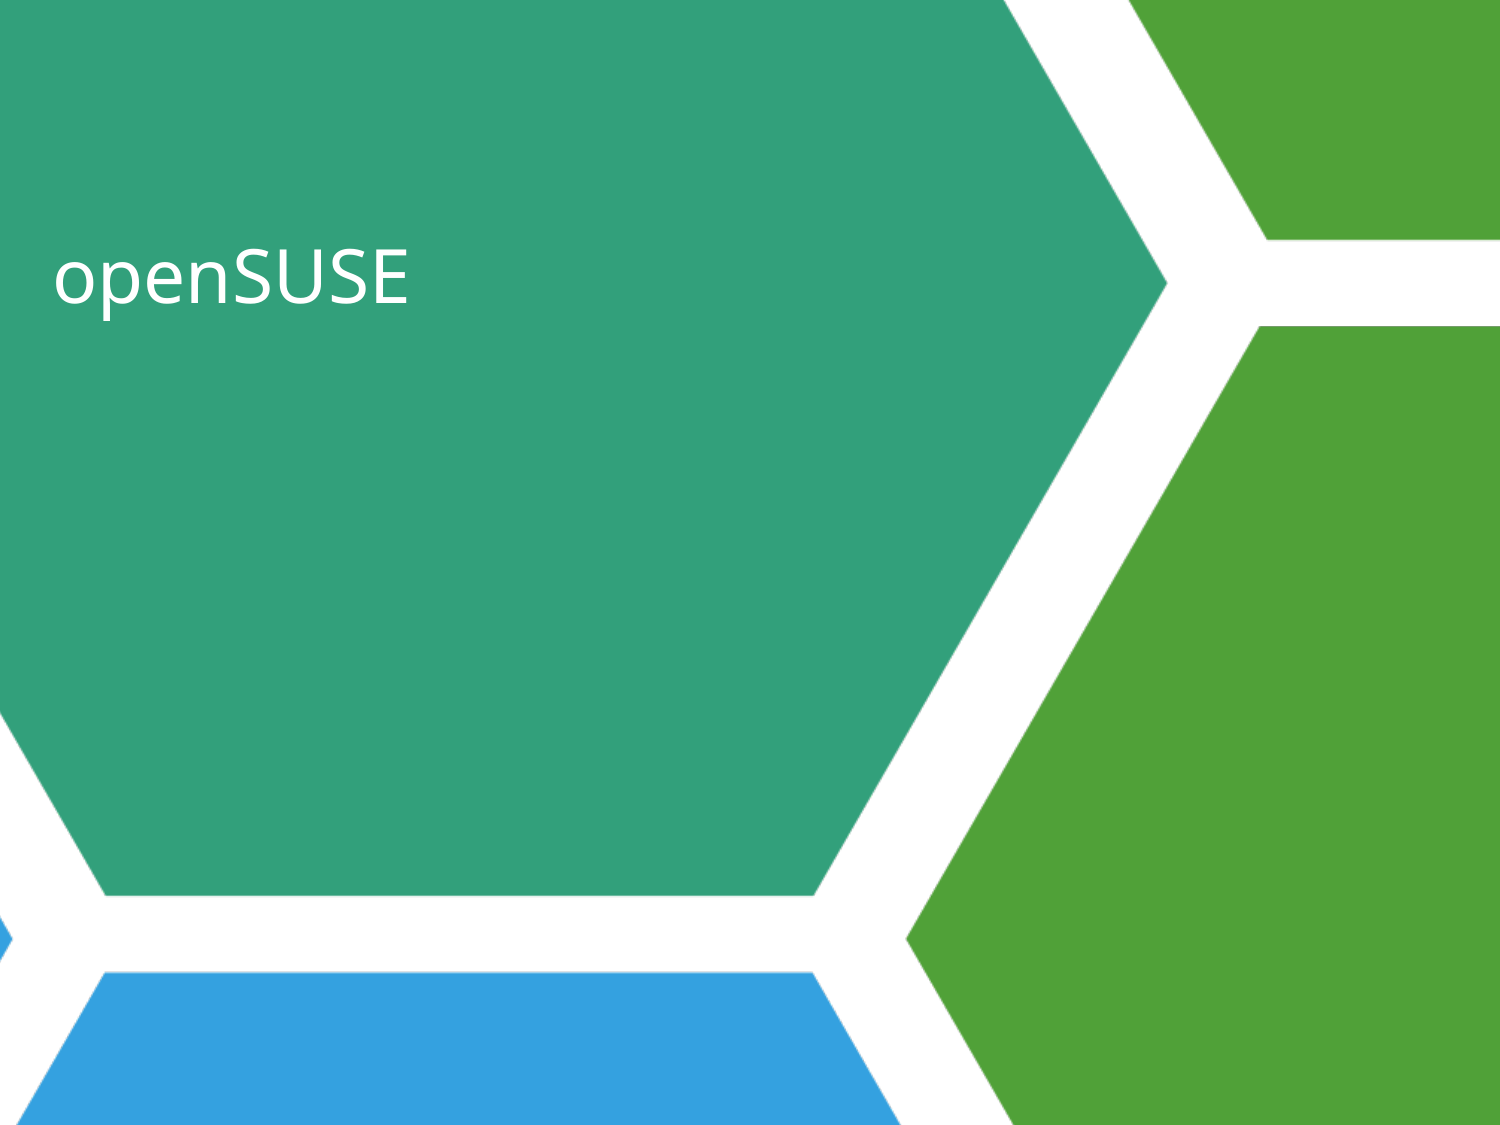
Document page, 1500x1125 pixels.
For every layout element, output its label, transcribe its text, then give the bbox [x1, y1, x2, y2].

picture [0, 0, 1500, 1125]
title openSUSE [52, 147, 1099, 401]
